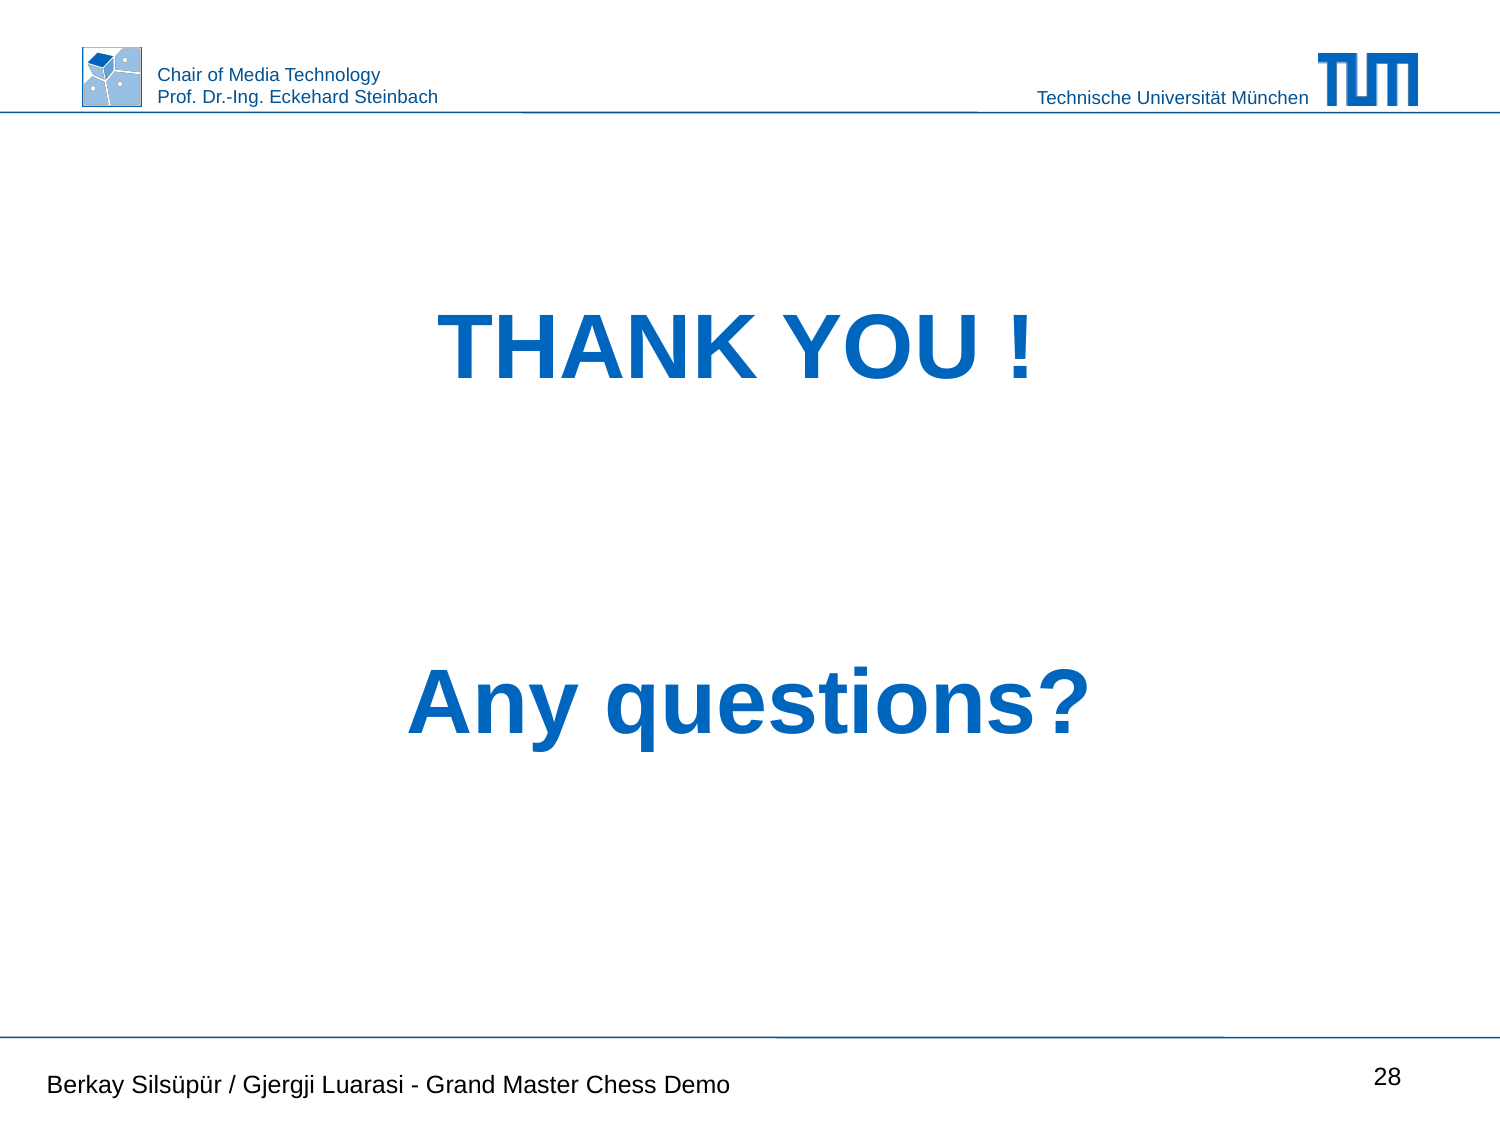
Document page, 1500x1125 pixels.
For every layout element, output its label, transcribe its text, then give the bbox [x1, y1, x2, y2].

picture [82, 47, 142, 107]
slide_number <number> [1220, 1050, 1417, 1100]
picture [1318, 53, 1418, 106]
list THANK YOU ! Any questions? [83, 279, 1417, 1013]
text_box Berkay Silsüpür / Gjergji Luarasi - Grand Master Chess Demo [31, 1053, 845, 1114]
